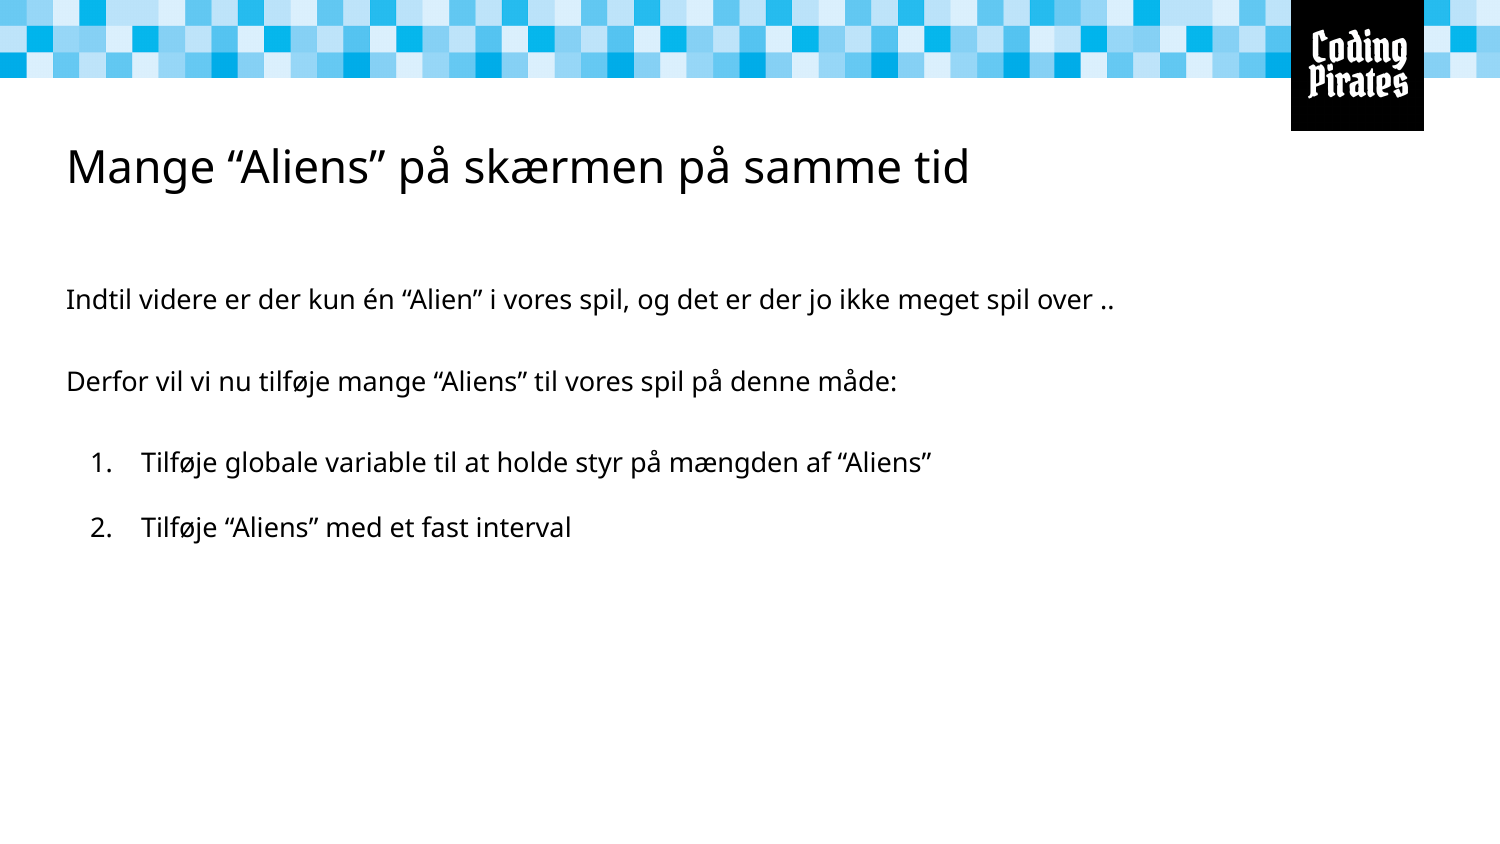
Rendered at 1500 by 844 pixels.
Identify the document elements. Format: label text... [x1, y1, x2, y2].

picture [1291, 0, 1424, 131]
picture [0, 0, 1056, 78]
list Indtil videre er der kun én “Alien” i vores spil, og det er der jo ikke meget spil over .. Derfor vil vi nu tilføje mange “Aliens” til vores spil på denne måde: Tilføje globale variable til at holde styr på mængden af “Aliens” Tilføje “Aliens” med et fast interval [51, 234, 1416, 800]
title Mange “Aliens” på skærmen på samme tid [51, 123, 1388, 217]
